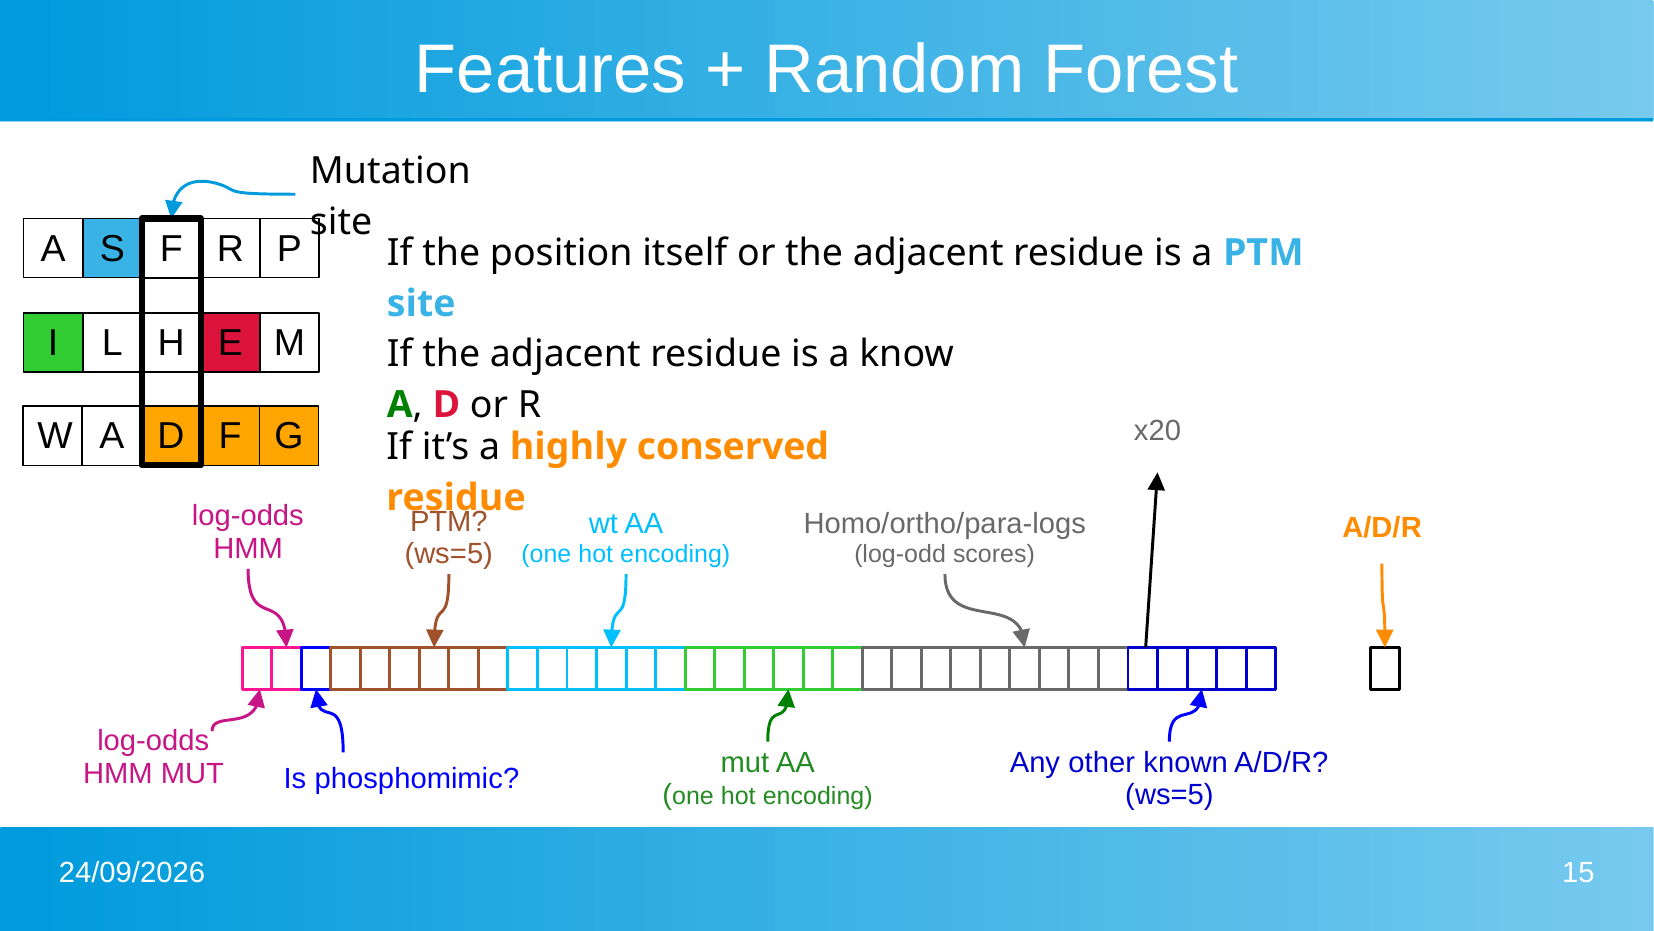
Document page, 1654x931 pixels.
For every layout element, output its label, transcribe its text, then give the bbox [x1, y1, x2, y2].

text_box A [23, 218, 82, 278]
text_box F [204, 406, 259, 466]
text_box H [145, 312, 198, 373]
text_box Mutation site [295, 135, 520, 195]
text_box x20 [1104, 393, 1211, 467]
text_box I [23, 312, 82, 373]
text_box Any other known A/D/R? (ws=5) [1086, 741, 1253, 816]
text_box A [82, 406, 139, 466]
text_box log-odds HMM MUT [70, 720, 237, 794]
text_box M [259, 312, 319, 373]
text_box log-odds HMM [165, 495, 331, 569]
text_box F [145, 222, 198, 278]
text_box W [23, 406, 82, 466]
text_box If the adjacent residue is a know A, D or R [372, 318, 999, 378]
text_box R [204, 218, 259, 278]
text_box A/D/R [1299, 490, 1465, 564]
text_box mut AA (one hot encoding) [685, 741, 851, 816]
text_box P [259, 218, 319, 278]
text_box PTM? (ws=5) [366, 500, 532, 575]
text_box L [82, 312, 139, 373]
text_box If it’s a highly conserved residue [371, 412, 880, 472]
text_box Homo/ortho/para-logs (log-odd scores) [862, 500, 1028, 575]
text_box G [259, 406, 319, 466]
text_box D [145, 406, 198, 462]
text_box If the position itself or the adjacent residue is a PTM site [372, 218, 1341, 278]
text_box E [204, 312, 259, 373]
title Features + Random Forest [59, 29, 1595, 108]
text_box wt AA (one hot encoding) [543, 500, 709, 575]
text_box Is phosphomimic? [319, 741, 484, 816]
text_box S [82, 218, 139, 278]
